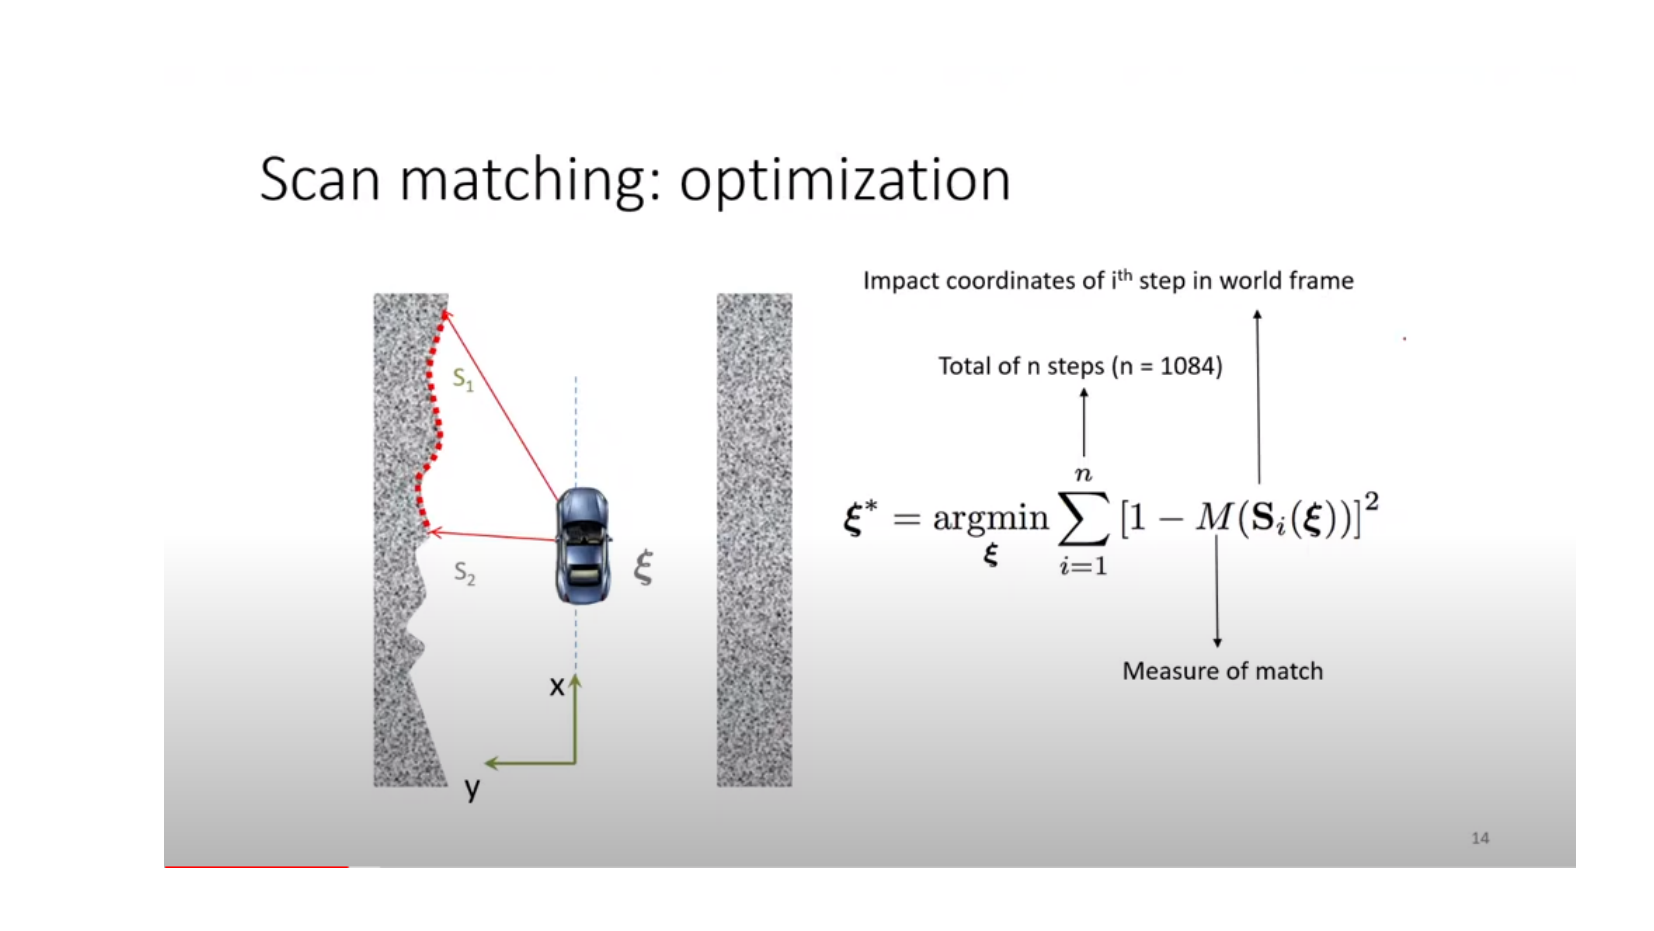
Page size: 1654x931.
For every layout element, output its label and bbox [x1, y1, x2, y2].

picture [164, 66, 1576, 868]
